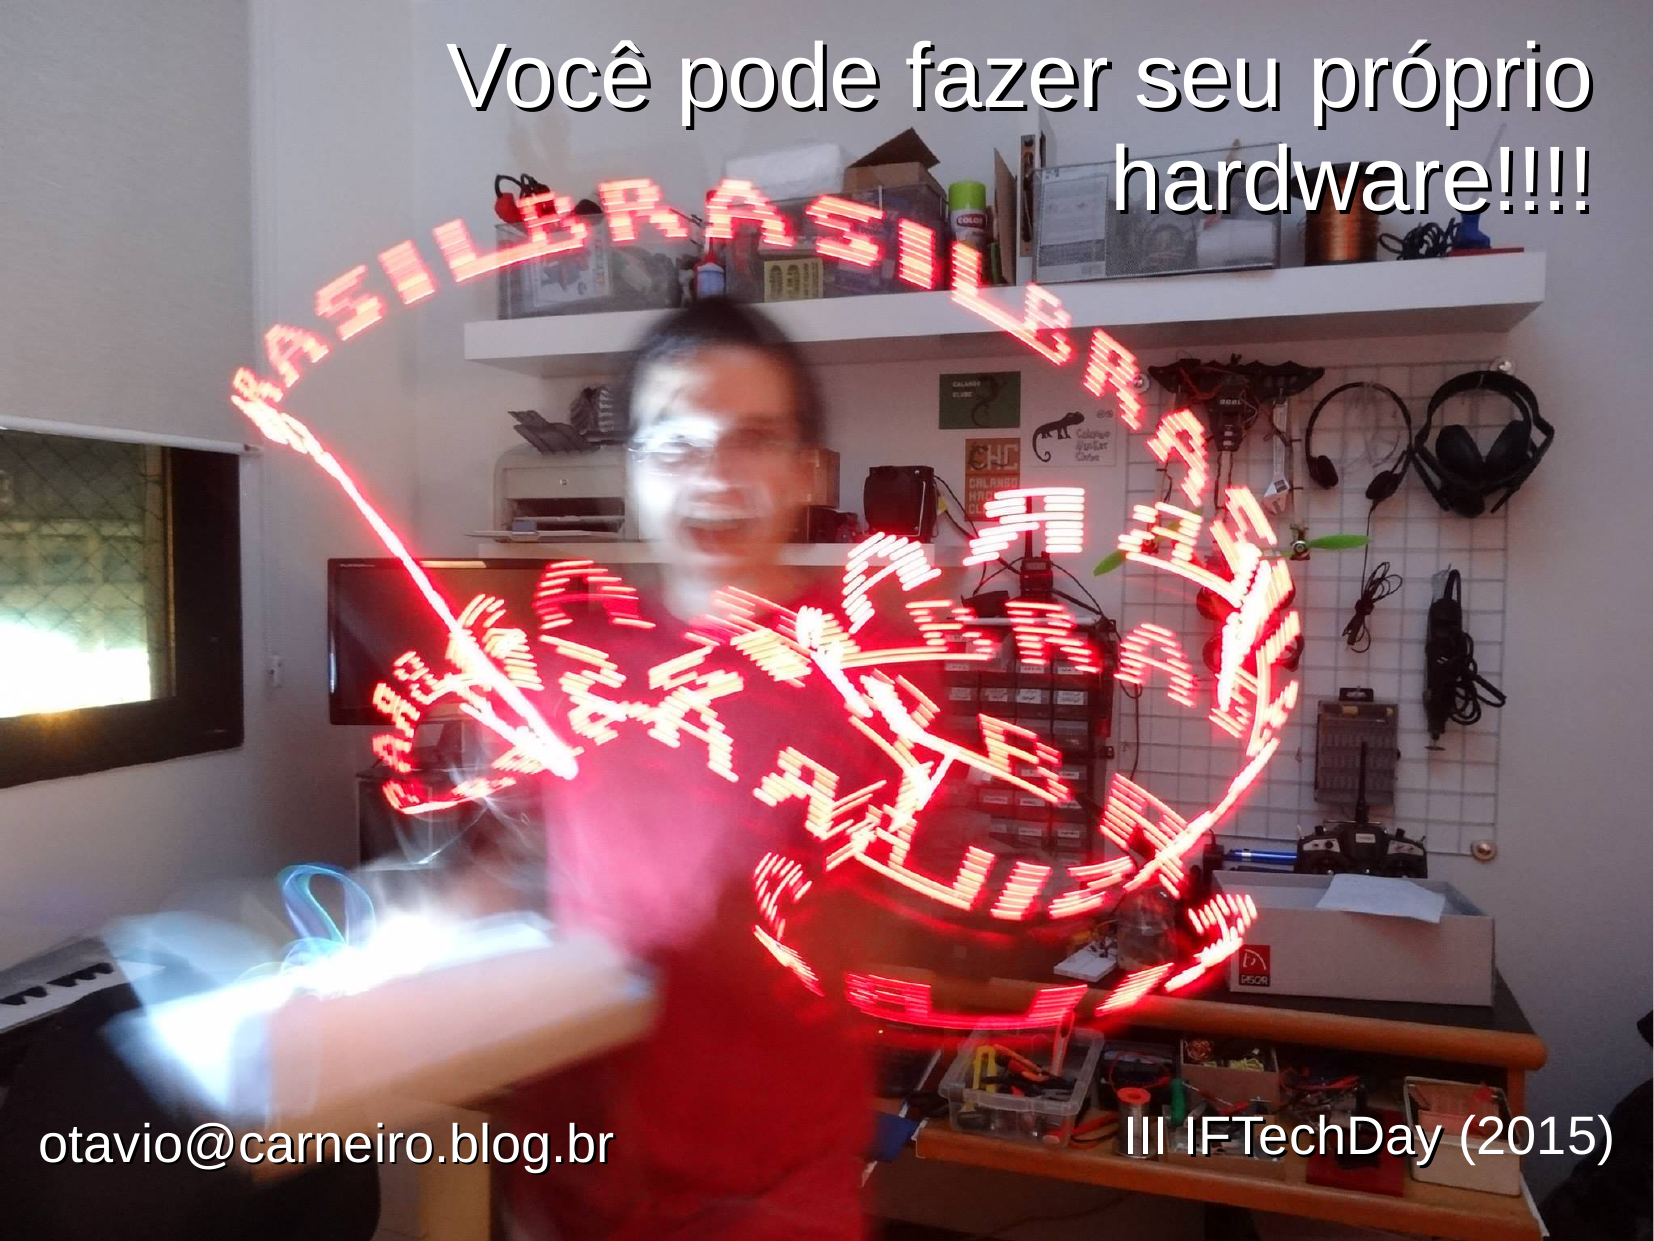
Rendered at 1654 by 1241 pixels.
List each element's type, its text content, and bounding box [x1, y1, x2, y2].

text_box otavio@carneiro.blog.br [23, 1105, 631, 1182]
text_box III IFTechDay (2015) [1108, 1098, 1631, 1174]
title Você pode fazer seu próprio hardware!!!! [106, 23, 1595, 231]
picture [0, 0, 1654, 1241]
